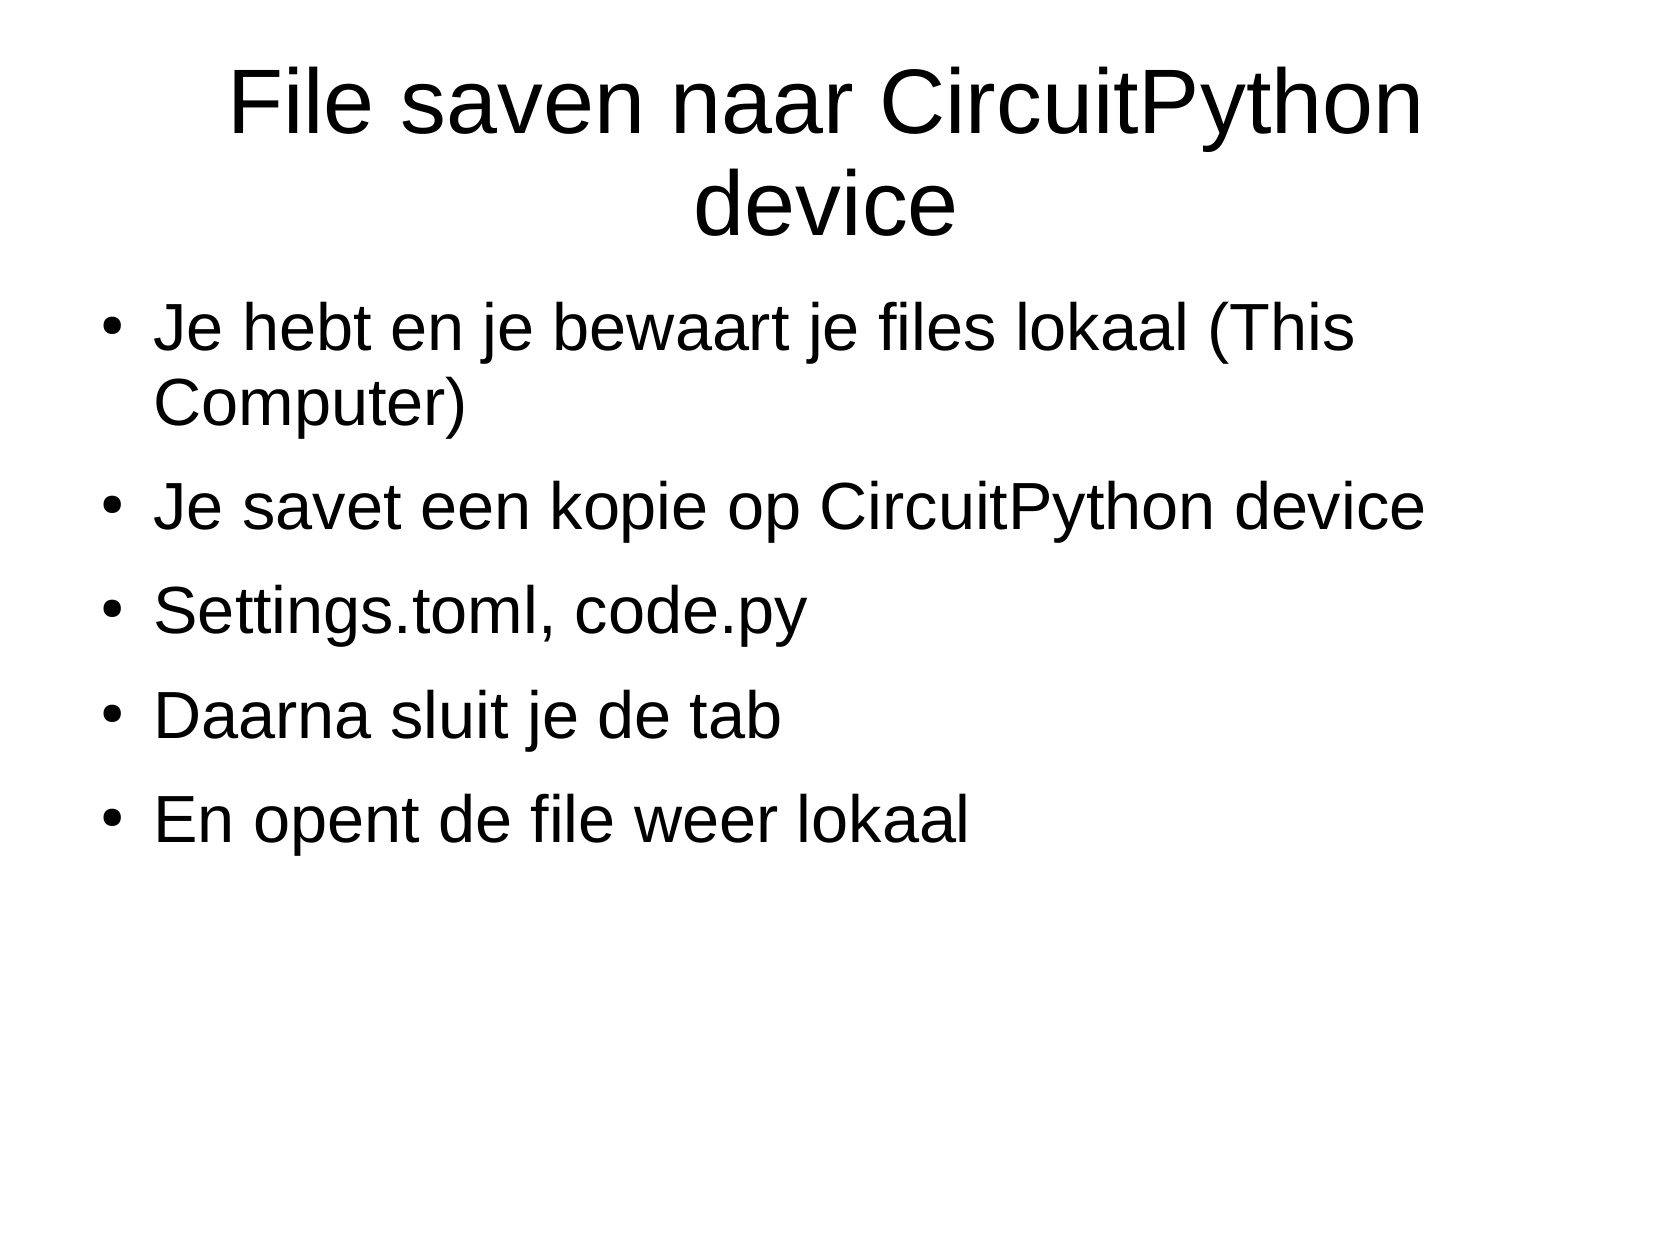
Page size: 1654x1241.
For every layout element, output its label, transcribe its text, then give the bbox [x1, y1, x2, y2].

title File saven naar CircuitPython device [82, 49, 1571, 257]
list Je hebt en je bewaart je files lokaal (This Computer) Je savet een kopie op CircuitPython device Settings.toml, code.py Daarna sluit je de tab En opent de file weer lokaal [82, 290, 1571, 1010]
